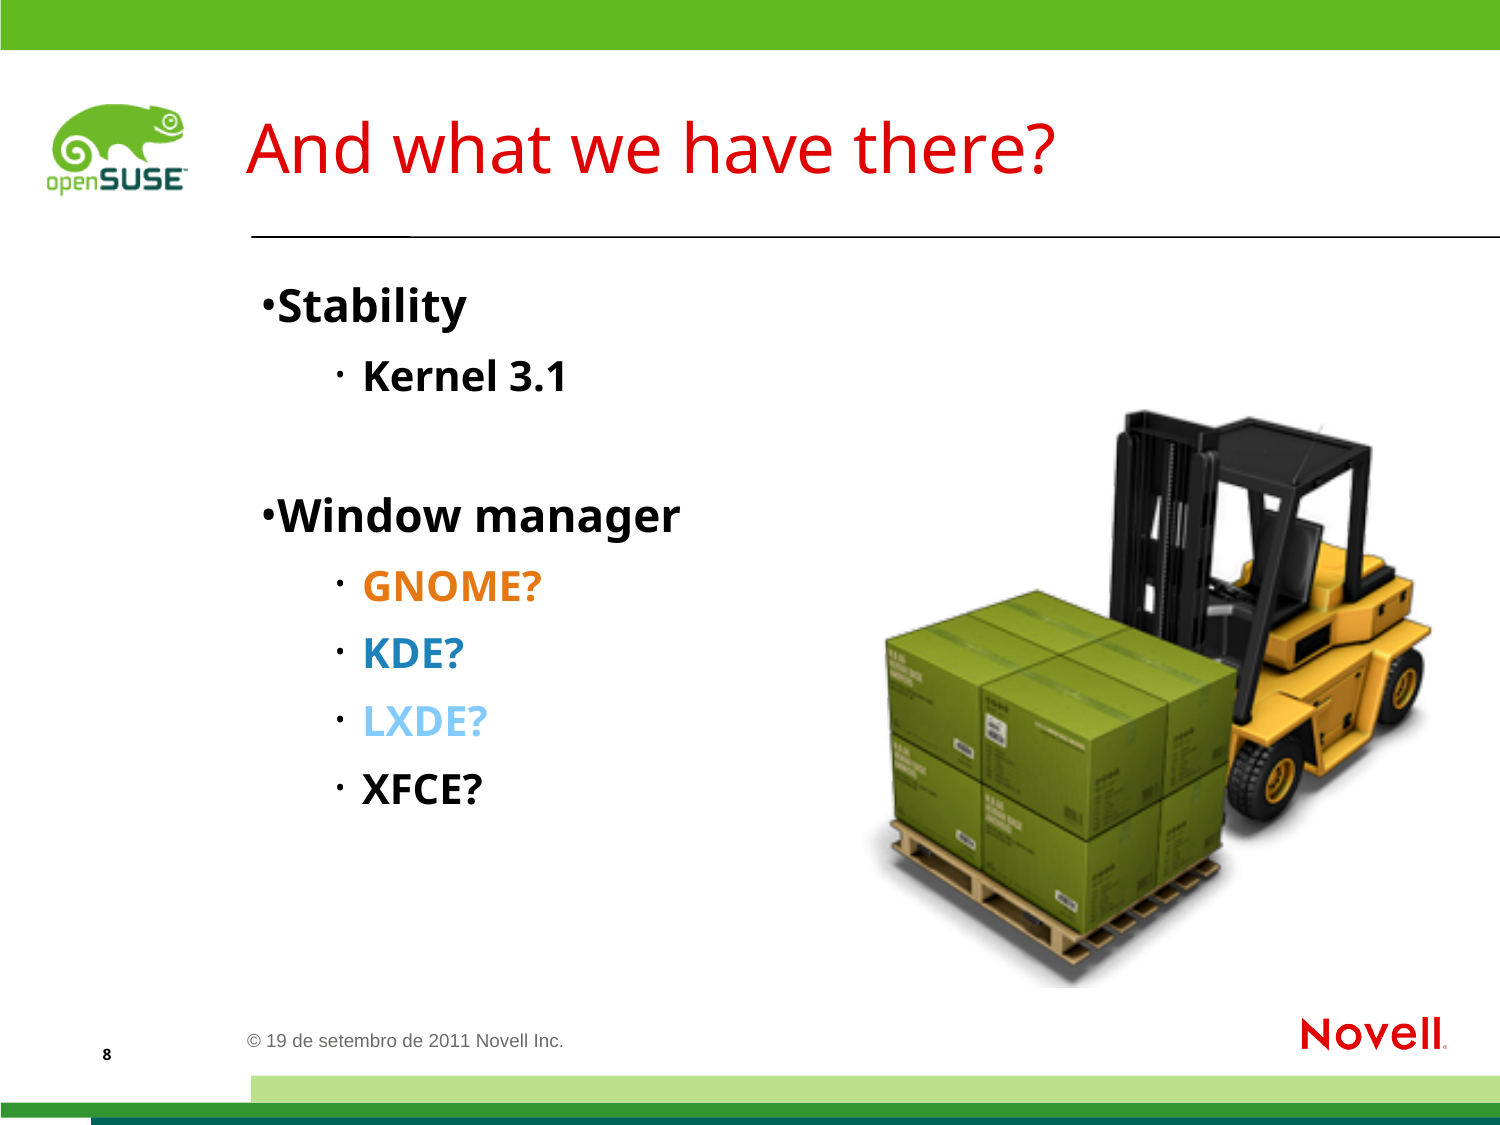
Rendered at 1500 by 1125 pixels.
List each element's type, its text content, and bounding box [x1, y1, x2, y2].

picture [1295, 1026, 1453, 1056]
picture [47, 104, 188, 197]
title And what we have there? [246, 60, 1409, 239]
list Stability Kernel 3.1 Window manager GNOME? KDE? LXDE? XFCE? [245, 267, 1458, 1026]
picture [861, 408, 1441, 988]
